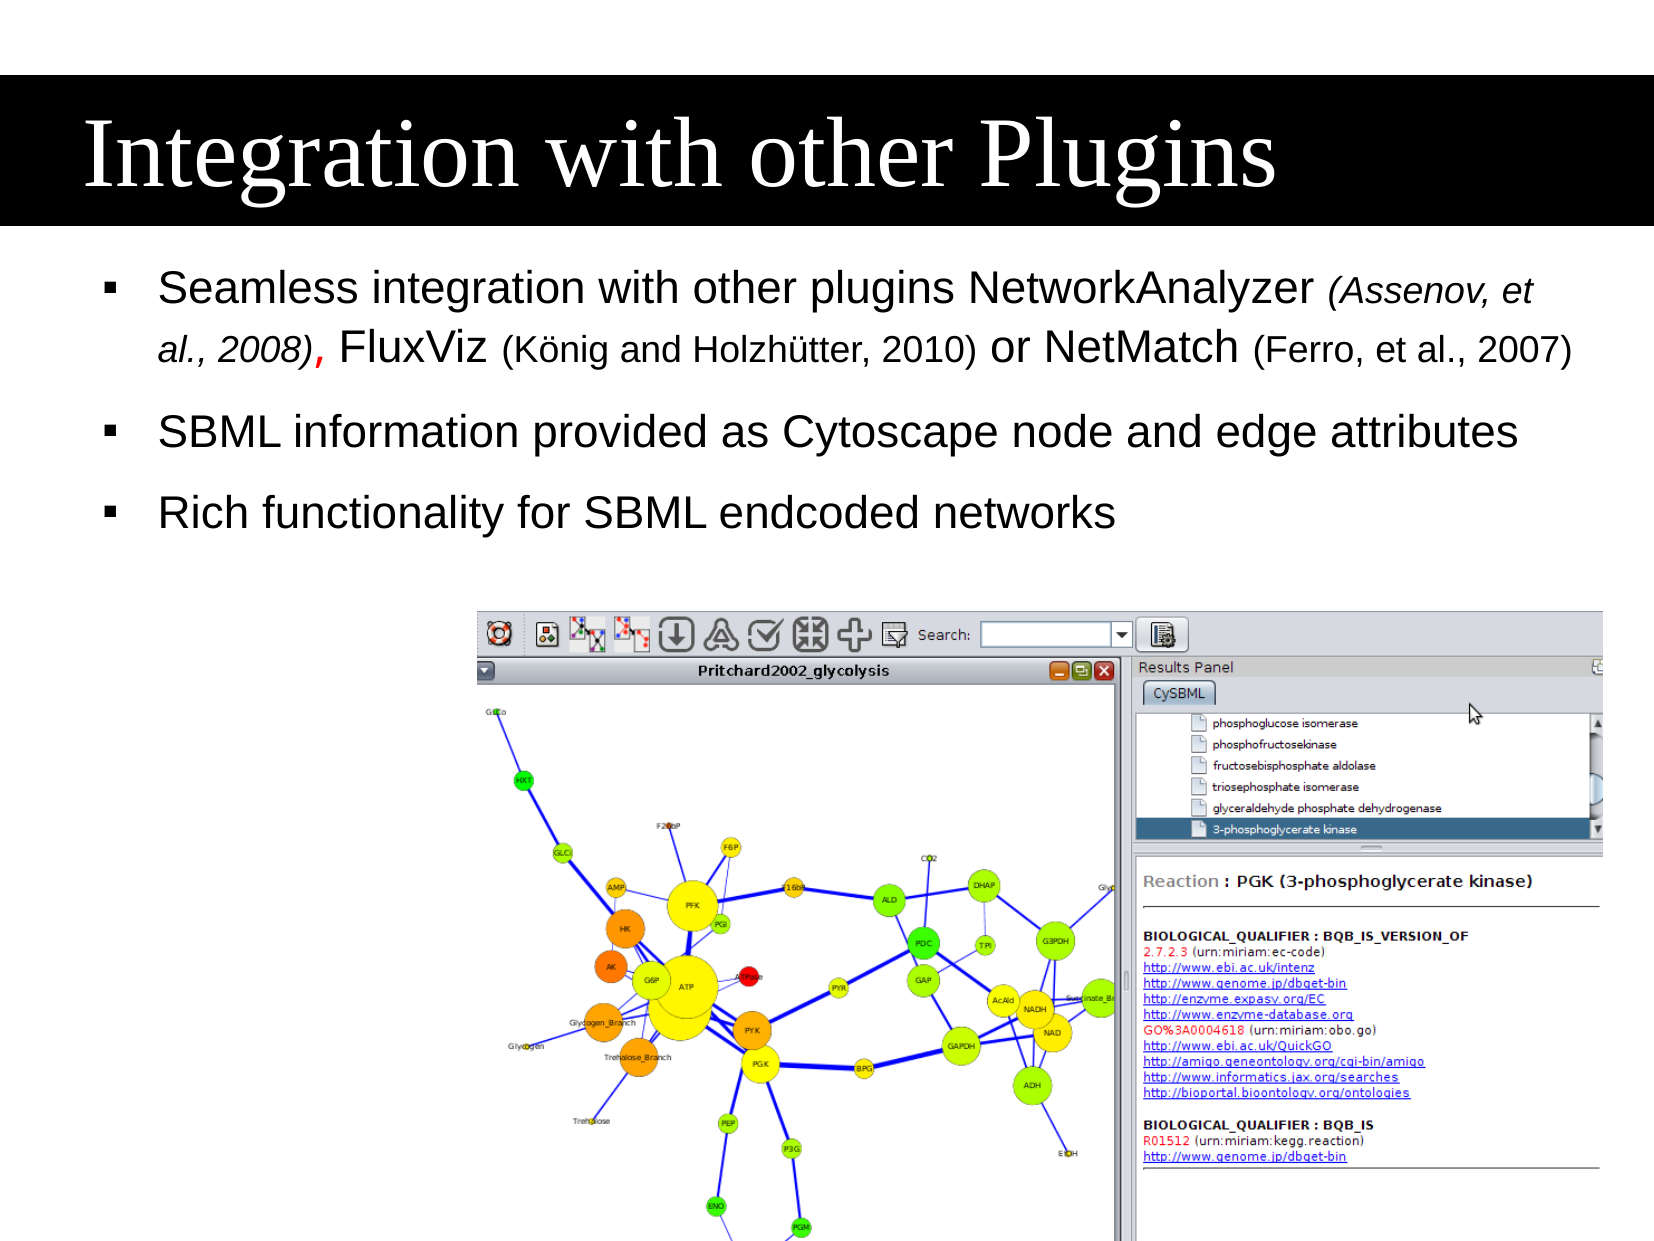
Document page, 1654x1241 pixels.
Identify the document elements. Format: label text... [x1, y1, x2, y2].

picture [477, 611, 1603, 1241]
list Seamless integration with other plugins NetworkAnalyzer (Assenov, et al., 2008), FluxViz (König and Holzhütter, 2010) or NetMatch (Ferro, et al., 2007) SBML information provided as Cytoscape node and edge attributes Rich functionality for SBML endcoded networks [86, 262, 1576, 1051]
title Integration with other Plugins [82, 49, 1571, 257]
